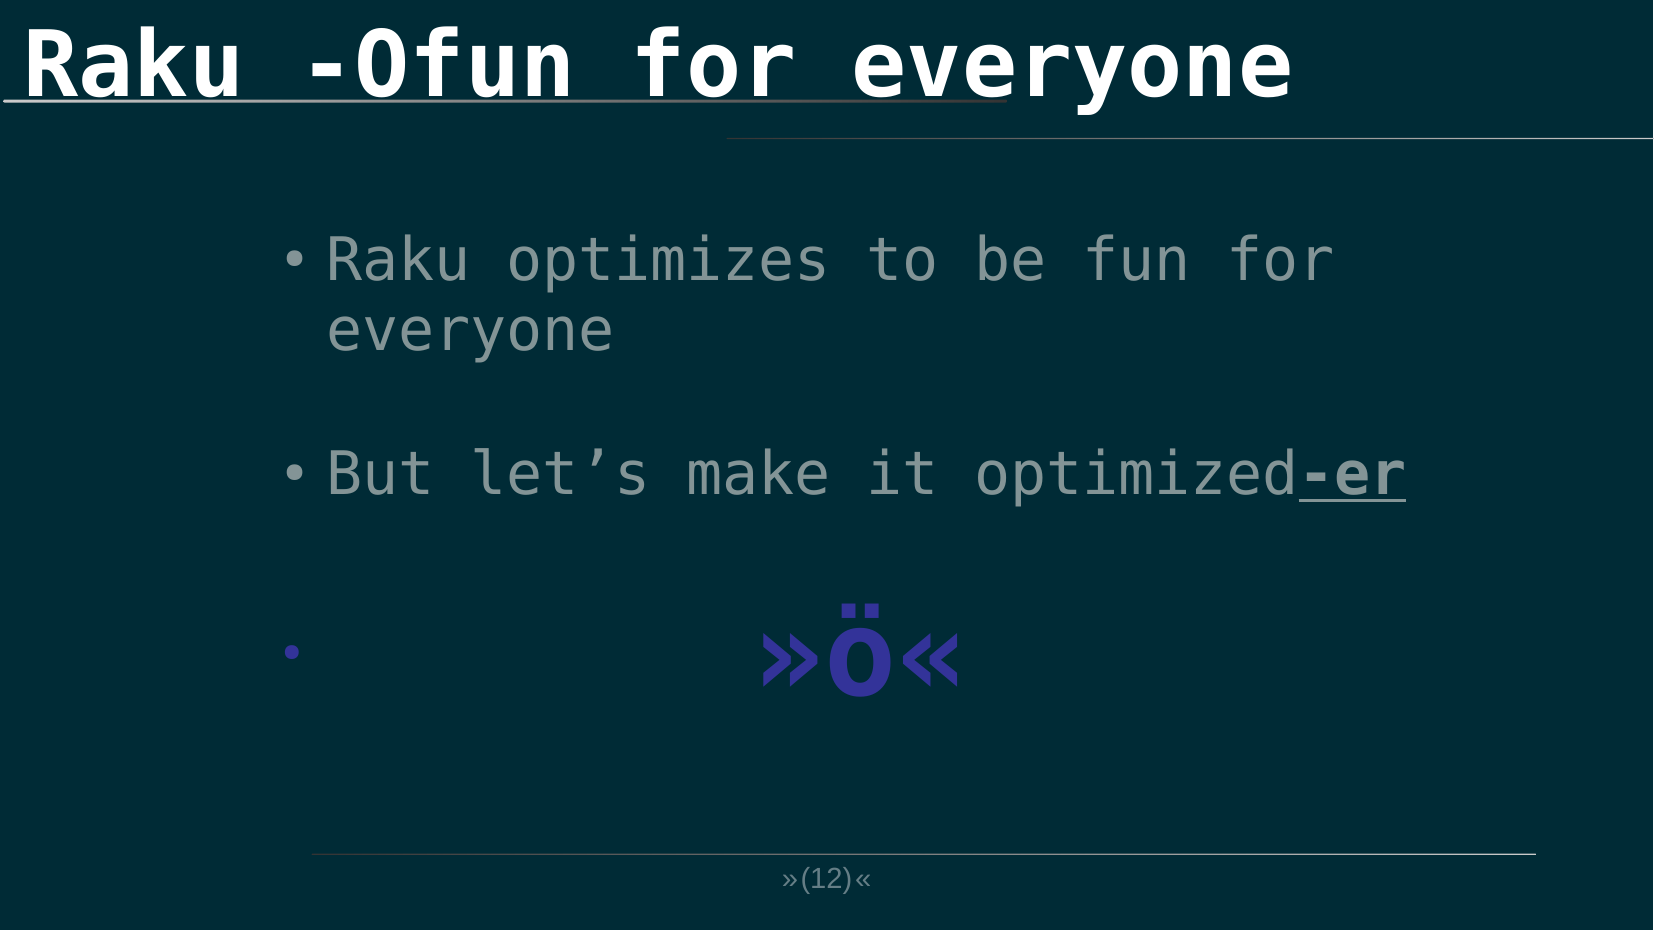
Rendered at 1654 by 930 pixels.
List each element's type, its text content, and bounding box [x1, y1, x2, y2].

title Raku -Ofun for everyone [23, 11, 1588, 119]
list Raku optimizes to be fun for everyone But let’s make it optimized-er »ӧ« [149, 224, 1537, 727]
